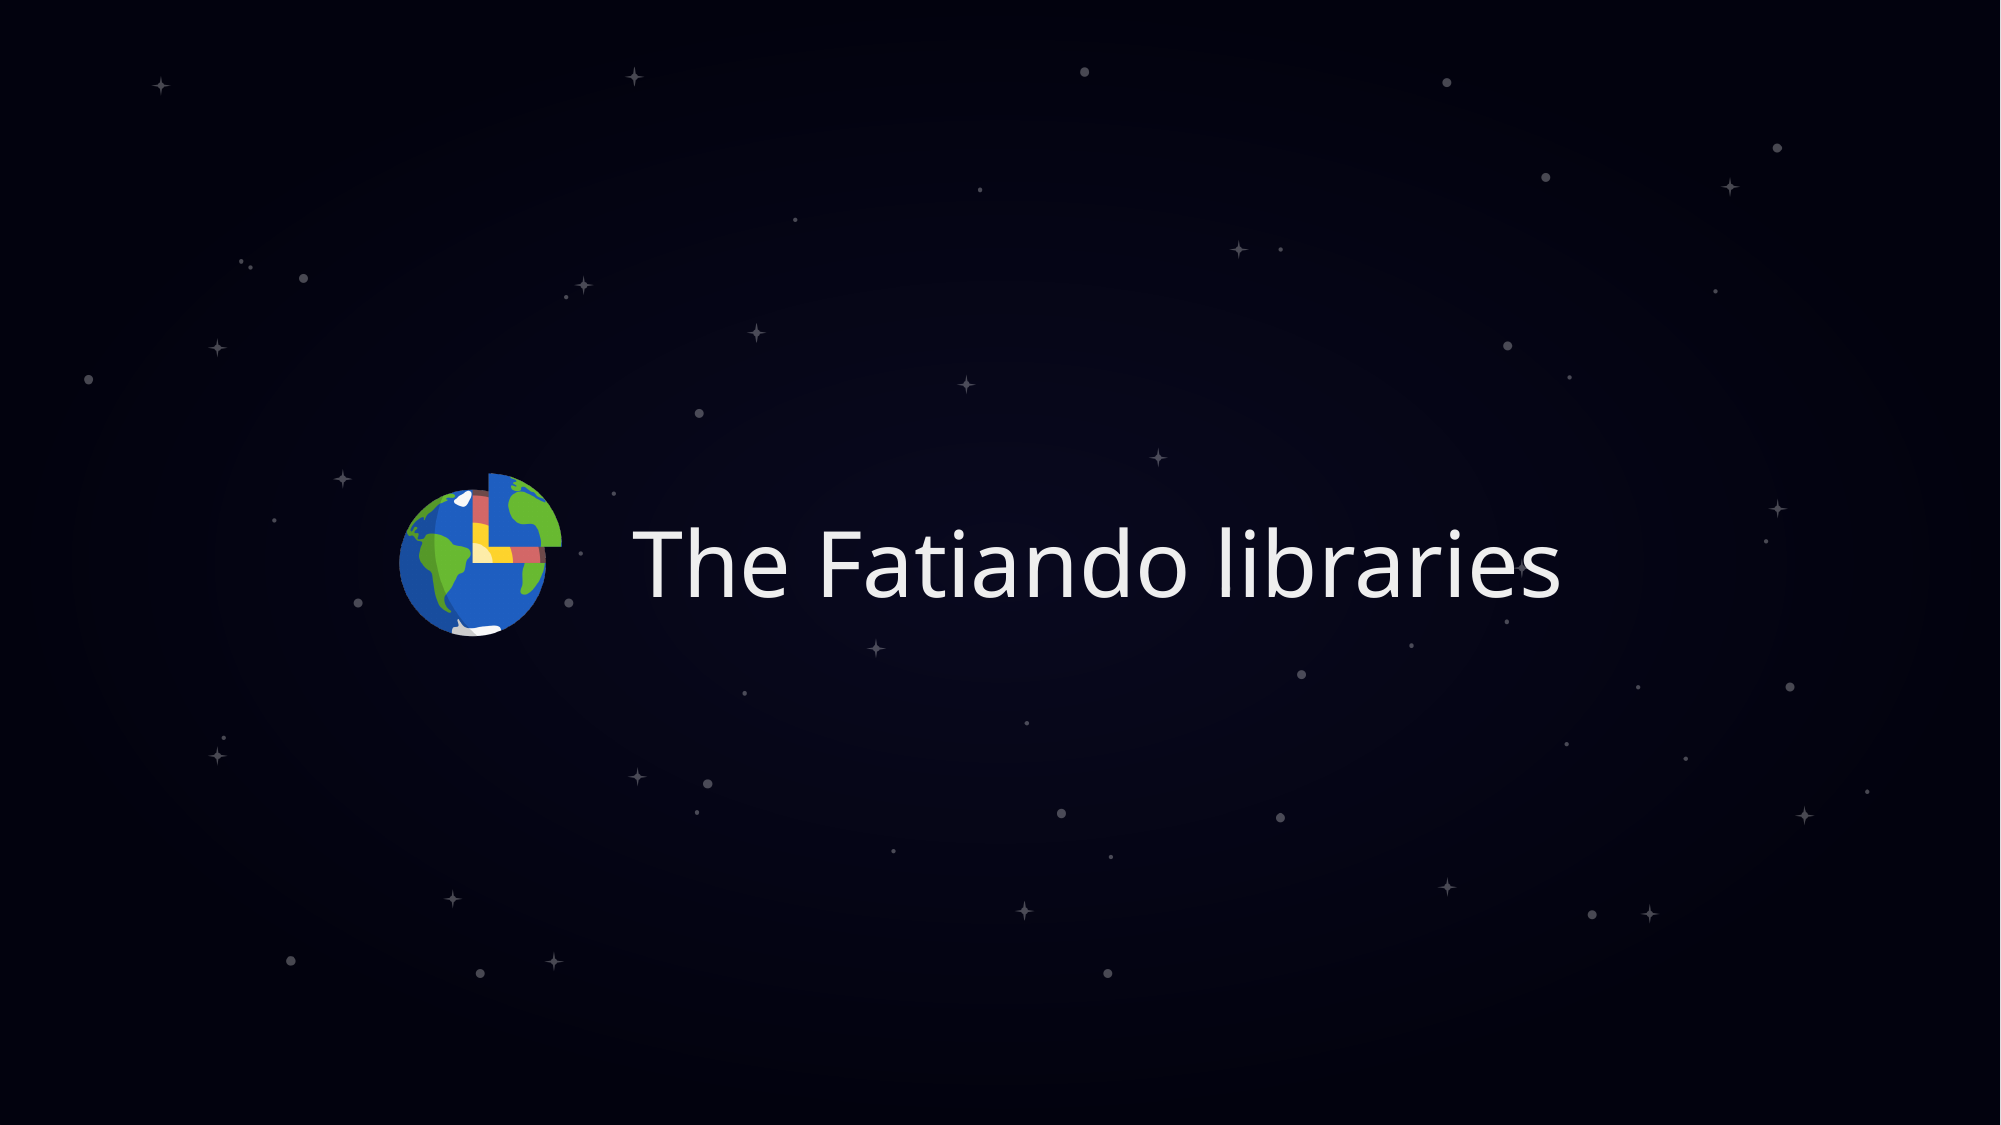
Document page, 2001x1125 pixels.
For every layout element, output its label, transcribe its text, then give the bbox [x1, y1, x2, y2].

title The Fatiando libraries [584, 468, 1613, 657]
picture [0, 0, 2001, 1125]
